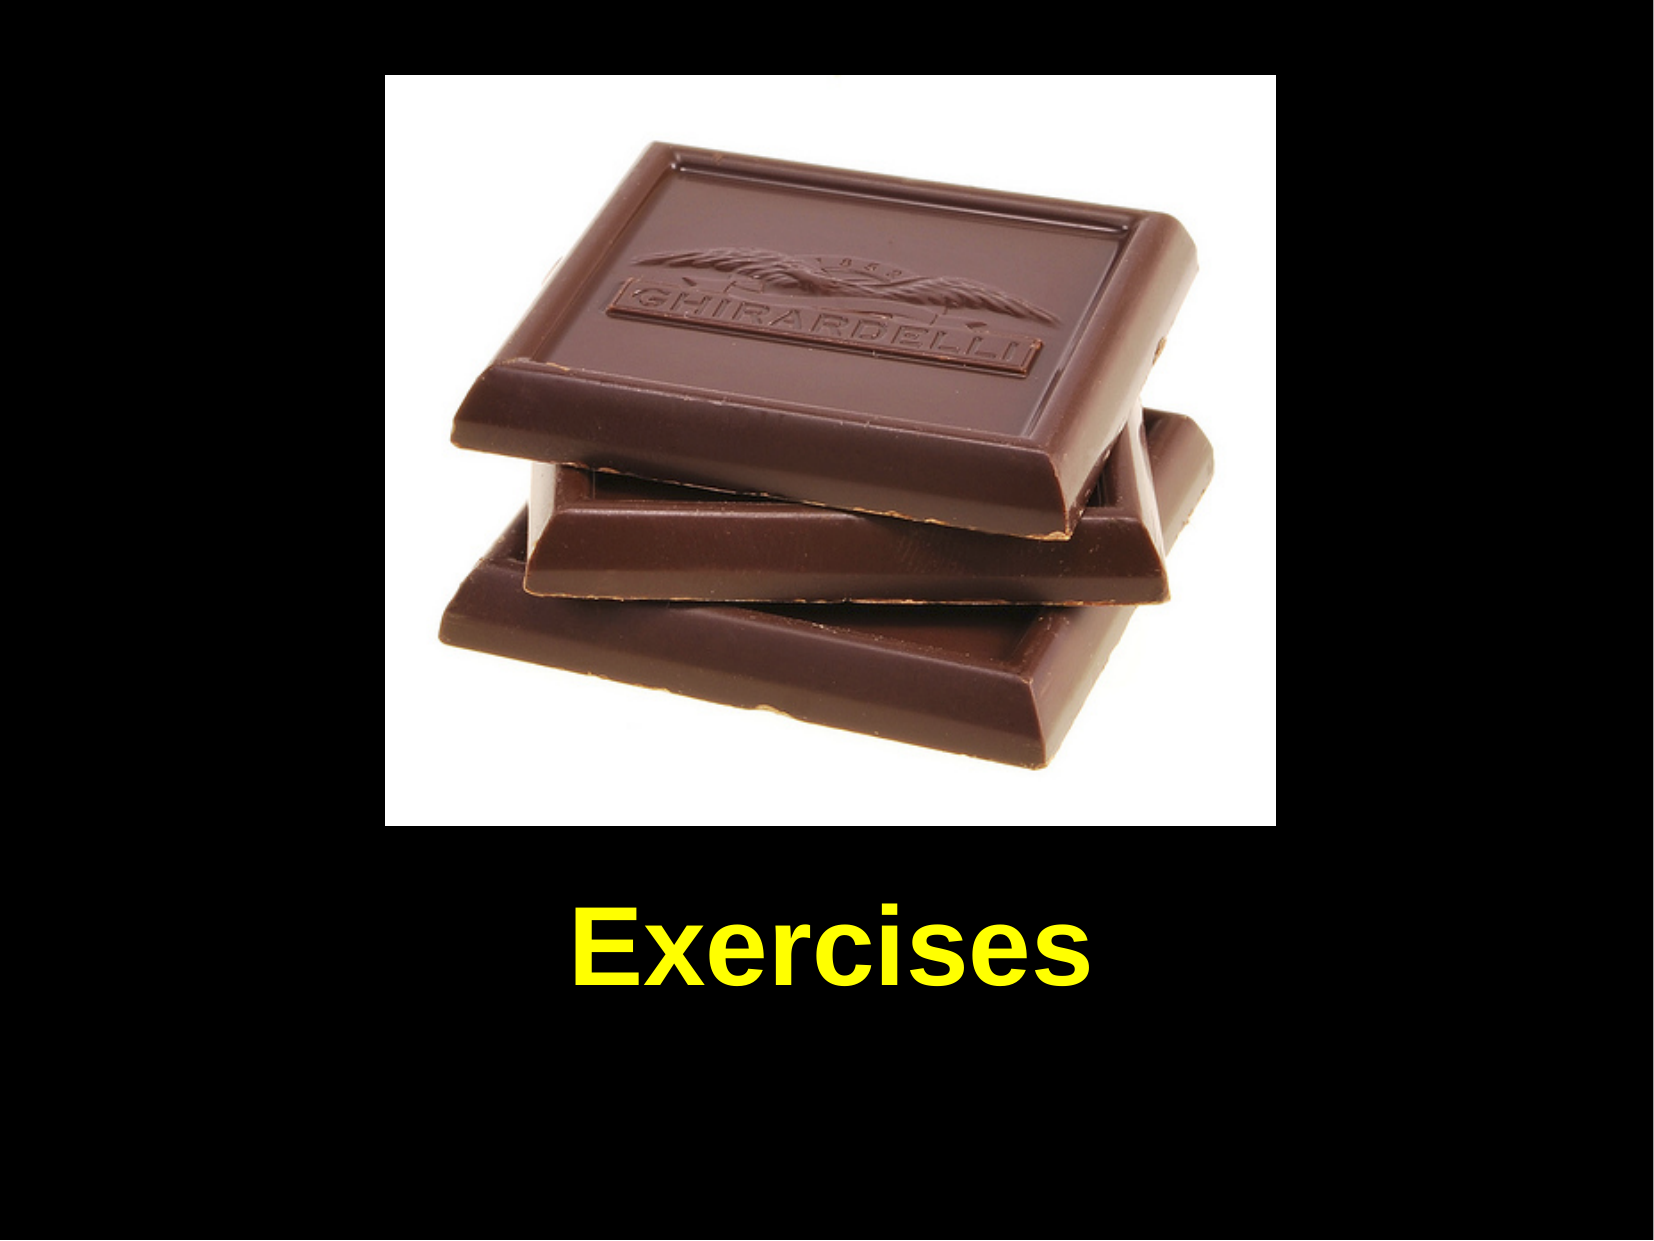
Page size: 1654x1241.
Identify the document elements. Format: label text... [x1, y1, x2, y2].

title Exercises [86, 842, 1576, 1051]
picture [385, 75, 1276, 826]
